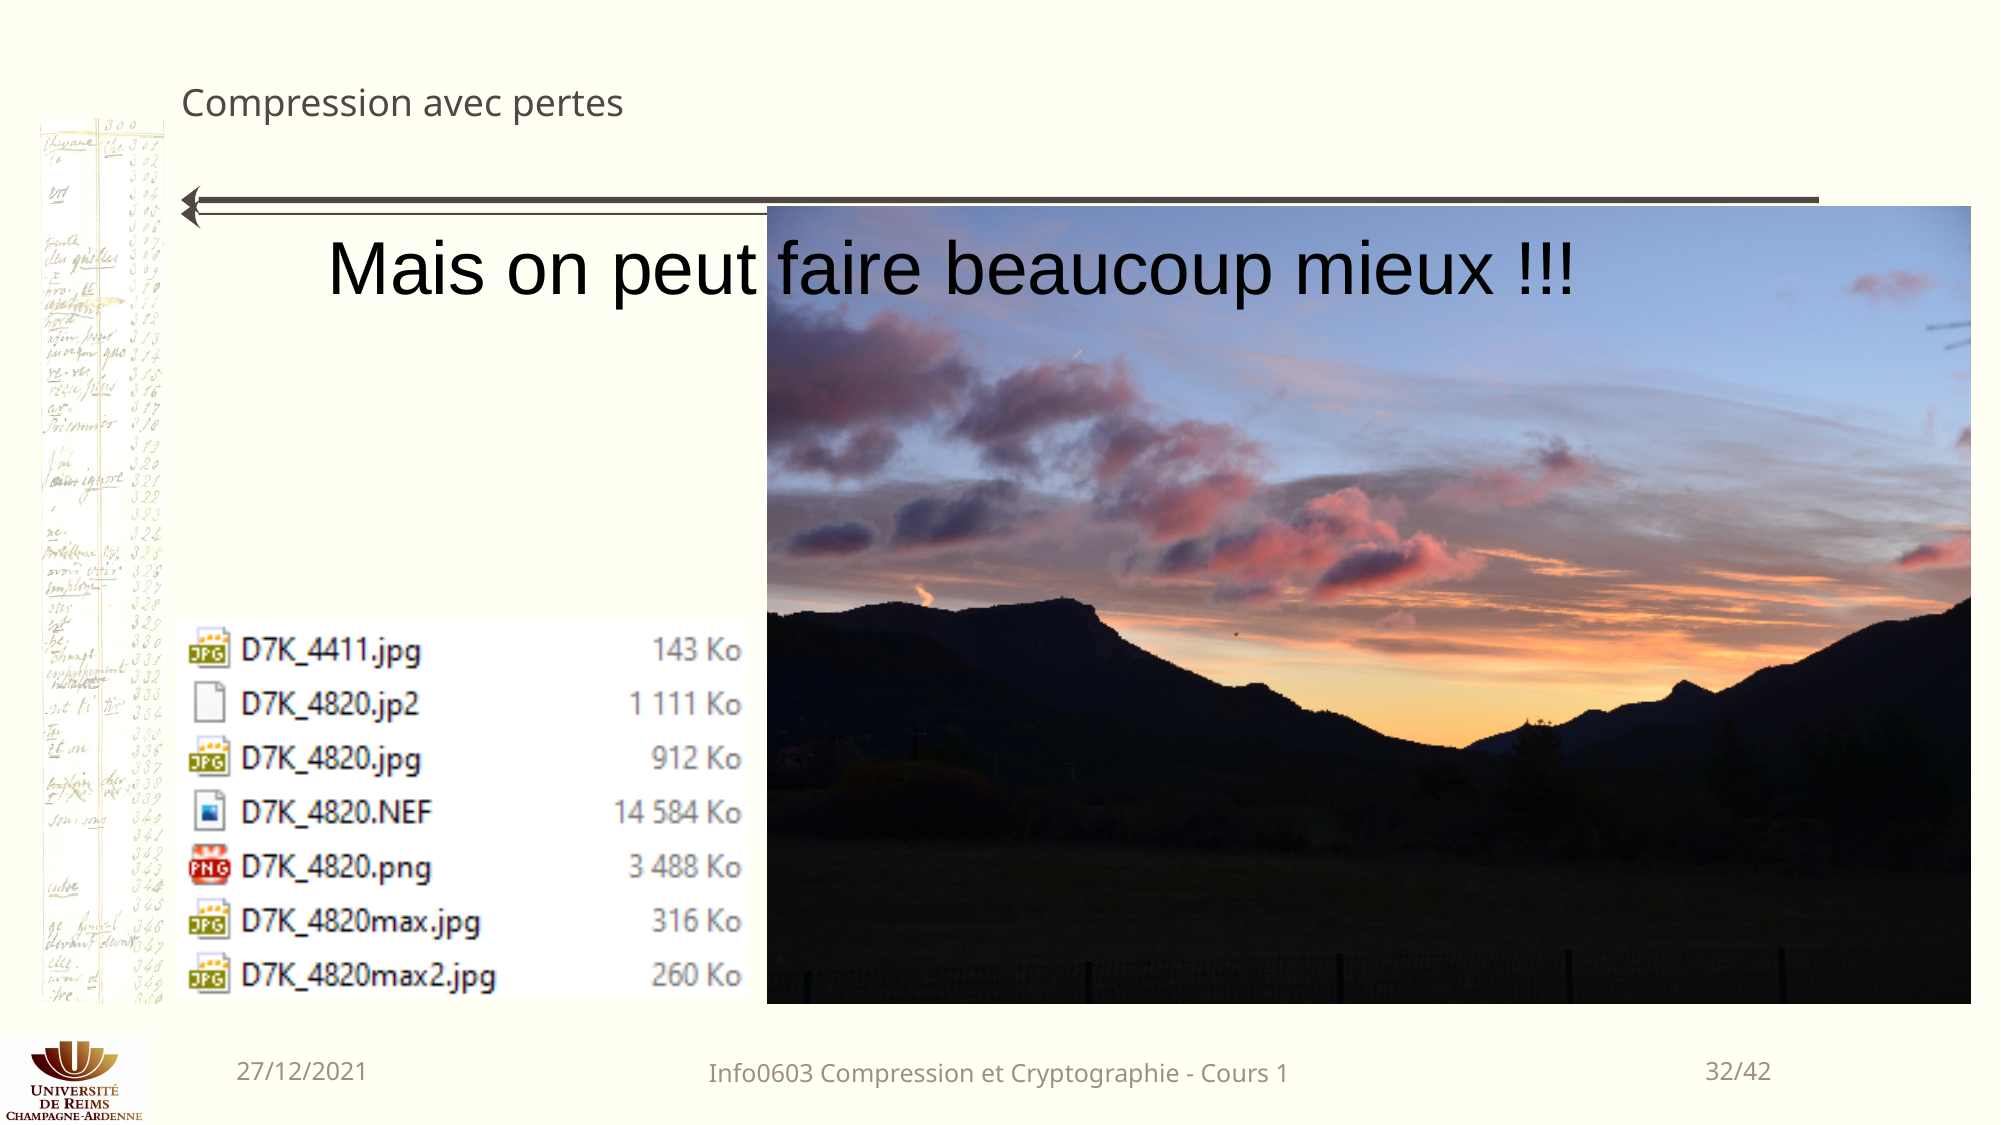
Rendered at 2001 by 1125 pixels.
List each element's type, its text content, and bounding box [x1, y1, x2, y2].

title Compression avec pertes [181, 12, 1819, 193]
text_box Mais on peut faire beaucoup mieux !!! [312, 194, 1967, 343]
picture [177, 620, 748, 997]
picture [40, 118, 164, 1004]
picture [0, 1035, 148, 1125]
picture [767, 206, 1971, 1004]
